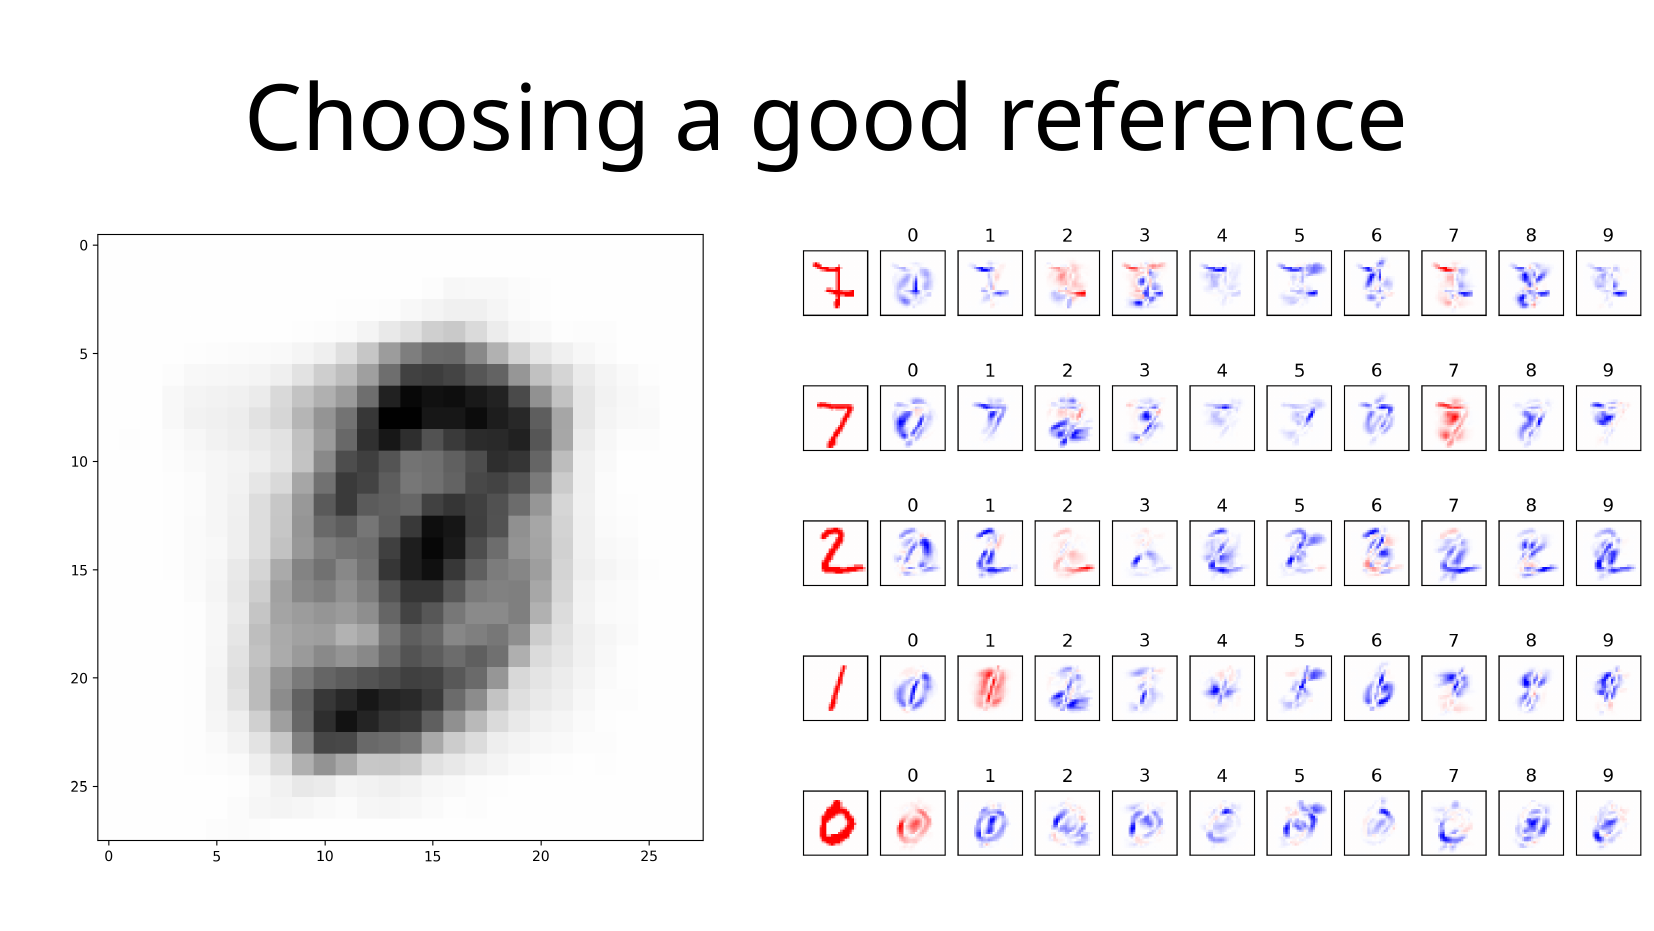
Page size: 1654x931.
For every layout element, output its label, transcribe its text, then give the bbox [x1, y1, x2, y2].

picture [60, 224, 713, 874]
title Choosing a good reference [82, 37, 1571, 193]
picture [787, 217, 1651, 871]
